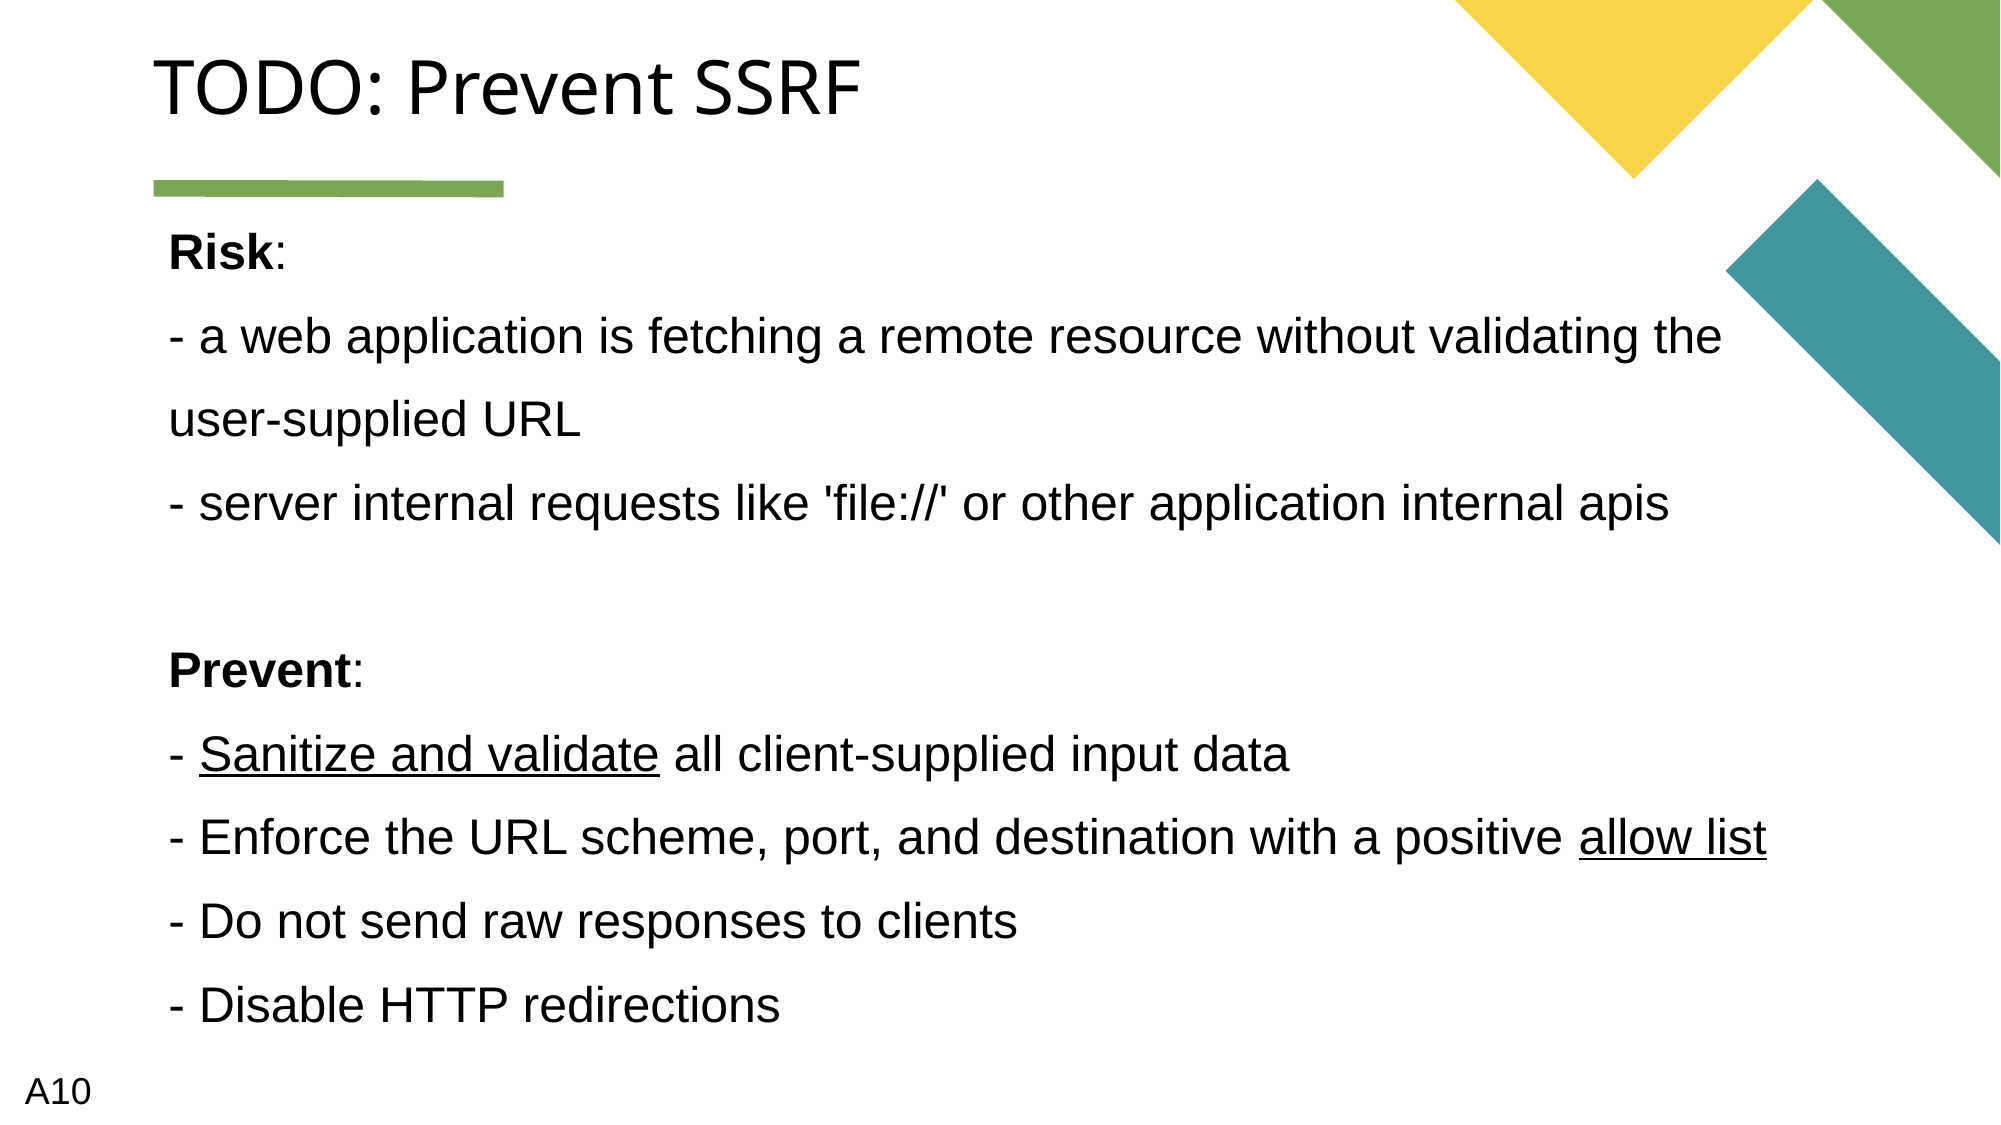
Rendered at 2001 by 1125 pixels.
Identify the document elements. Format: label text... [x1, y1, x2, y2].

title TODO: Prevent SSRF [153, 35, 965, 136]
text_box Risk: - a web application is fetching a remote resource without validating the user-supplied URL - server internal requests like 'file://' or other application internal apis Prevent: - Sanitize and validate all client-supplied input data - Enforce the URL scheme, port, and destination with a positive allow list - Do not send raw responses to clients - Disable HTTP redirections [153, 188, 1851, 1041]
text_box A10 [10, 1062, 107, 1120]
